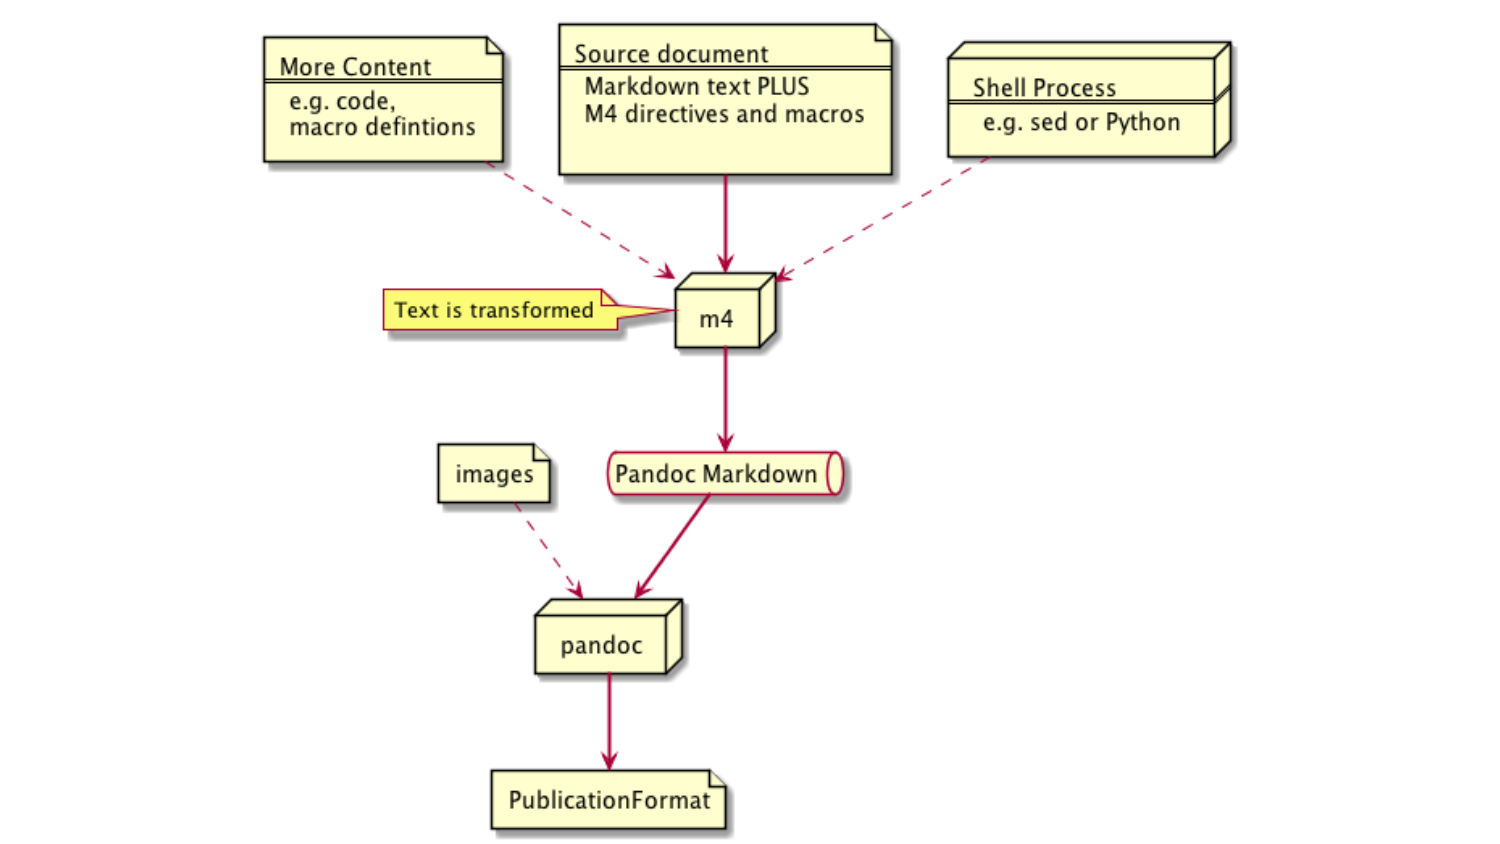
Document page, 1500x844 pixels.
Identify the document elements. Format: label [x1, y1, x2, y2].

picture [254, 11, 1264, 844]
